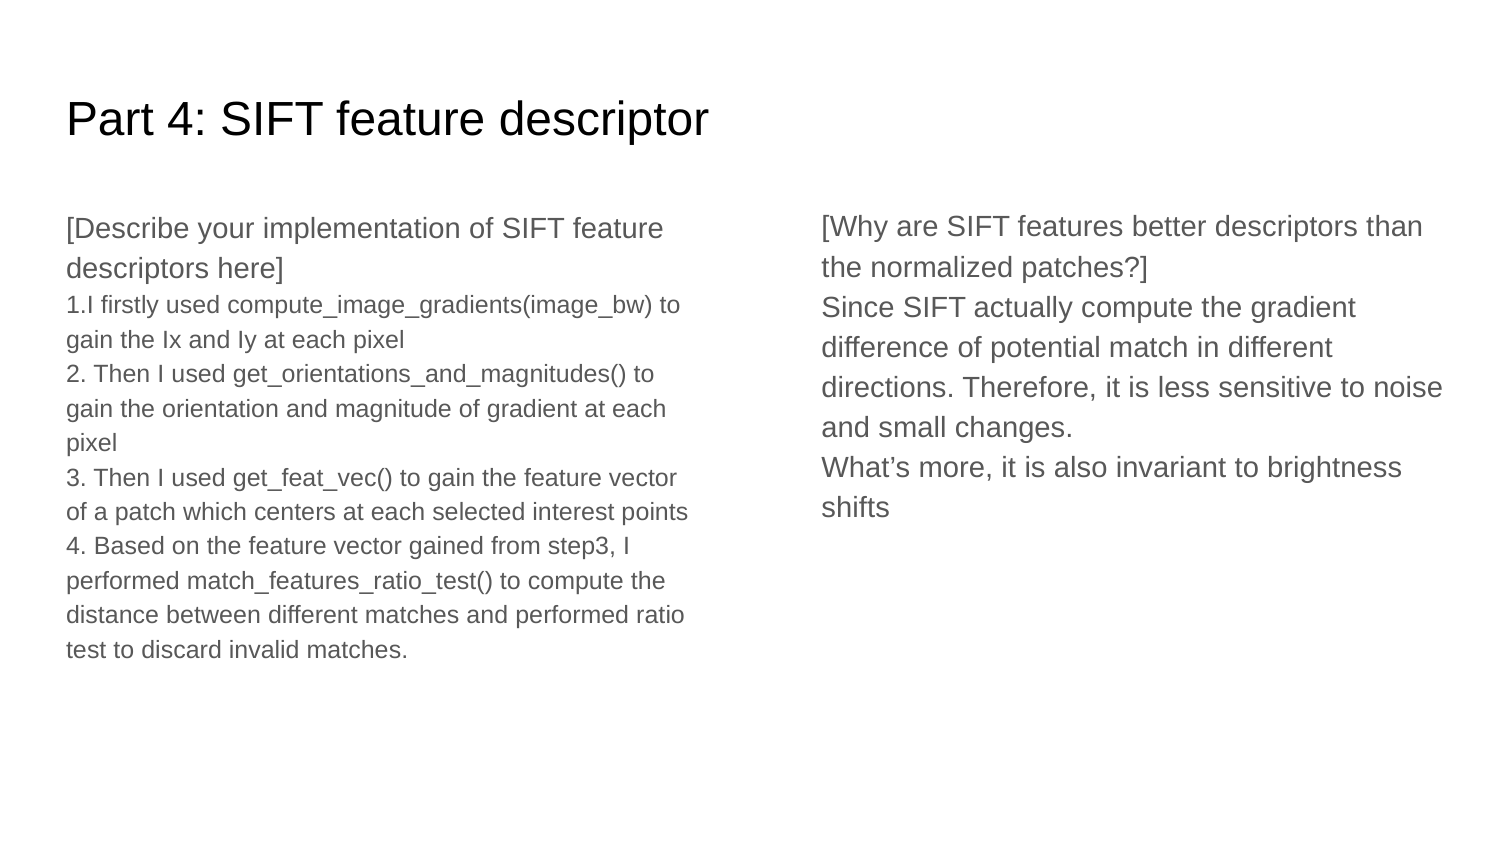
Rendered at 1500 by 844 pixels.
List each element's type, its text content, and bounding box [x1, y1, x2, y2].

list [Describe your implementation of SIFT feature descriptors here] 1.I firstly used compute_image_gradients(image_bw) to gain the Ix and Iy at each pixel 2. Then I used get_orientations_and_magnitudes() to gain the orientation and magnitude of gradient at each pixel 3. Then I used get_feat_vec() to gain the feature vector of a patch which centers at each selected interest points 4. Based on the feature vector gained from step3, I performed match_features_ratio_test() to compute the distance between different matches and performed ratio test to discard invalid matches. [51, 189, 708, 750]
list [Why are SIFT features better descriptors than the normalized patches?] Since SIFT actually compute the gradient difference of potential match in different directions. Therefore, it is less sensitive to noise and small changes. What’s more, it is also invariant to brightness shifts [806, 187, 1463, 748]
title Part 4: SIFT feature descriptor [51, 72, 1449, 167]
